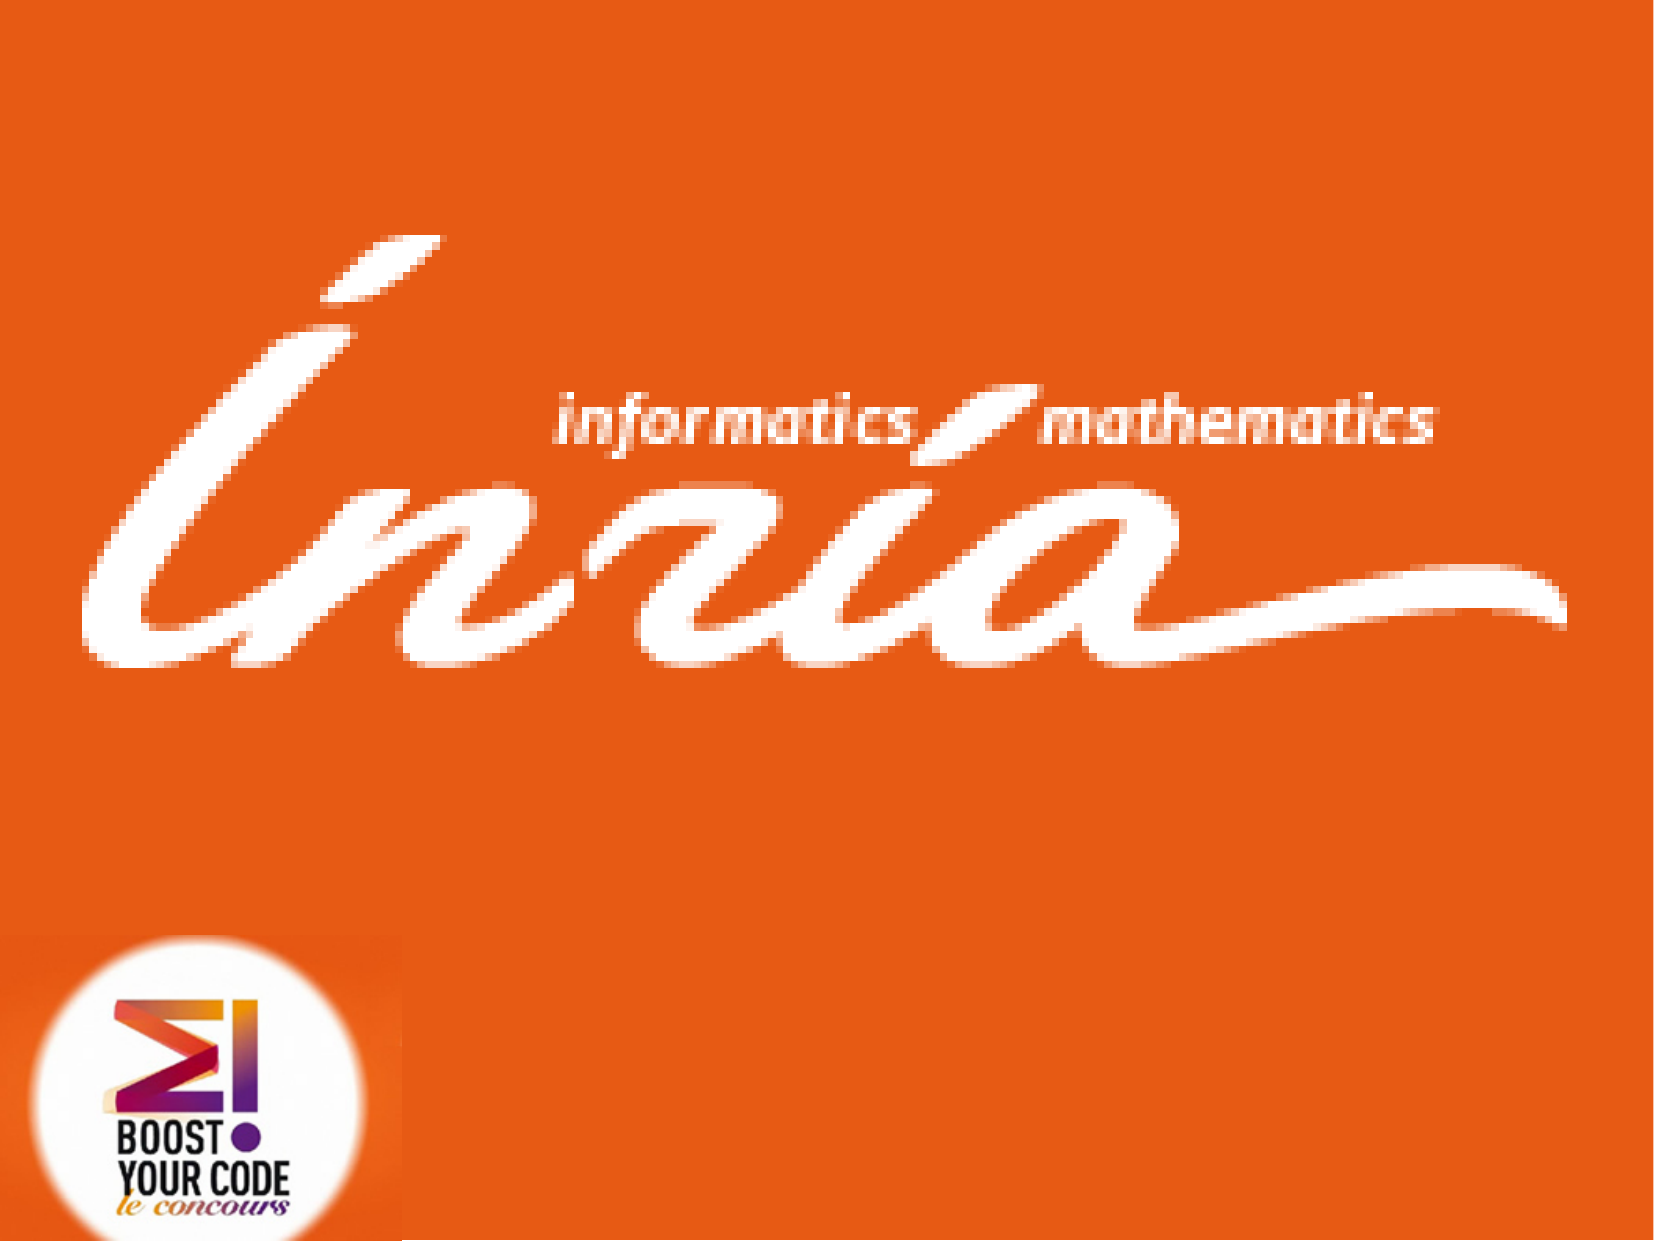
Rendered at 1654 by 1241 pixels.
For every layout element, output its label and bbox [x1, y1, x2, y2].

picture [0, 153, 1654, 863]
picture [0, 935, 402, 1241]
